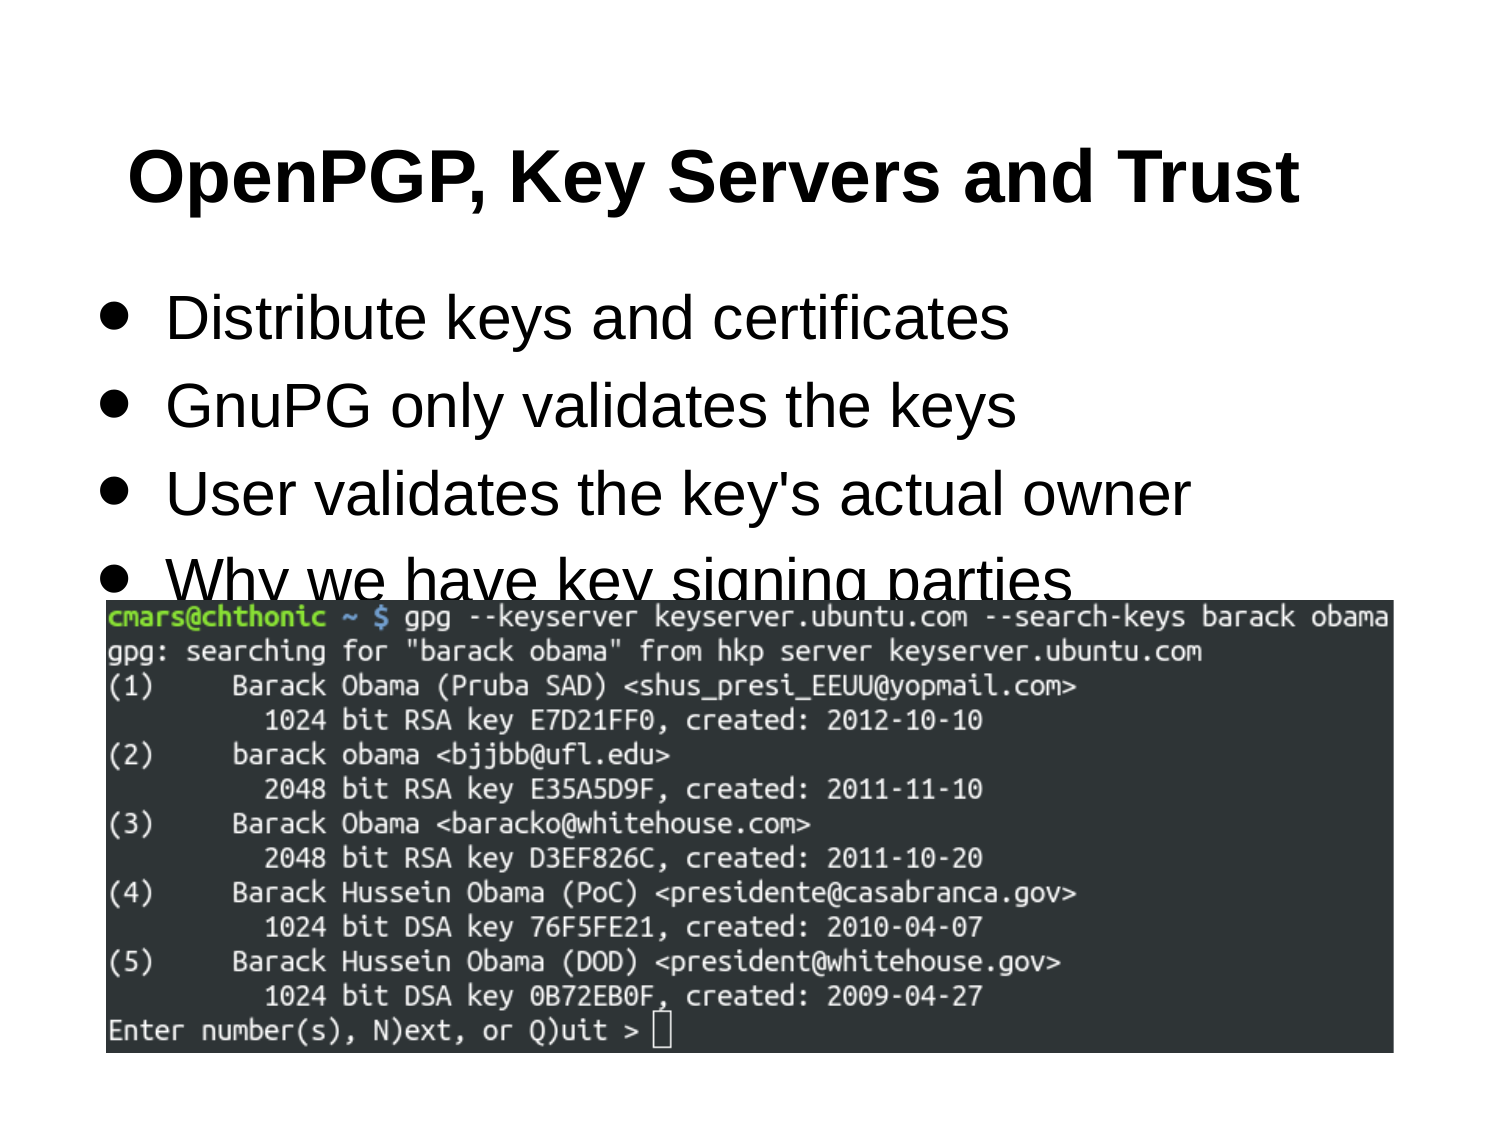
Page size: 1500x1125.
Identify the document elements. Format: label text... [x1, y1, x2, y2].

text_box [106, 600, 1394, 1053]
title OpenPGP, Key Servers and Trust [75, 45, 1425, 233]
list Distribute keys and certificates GnuPG only validates the keys User validates the key's actual owner Why we have key signing parties [75, 262, 1425, 1078]
